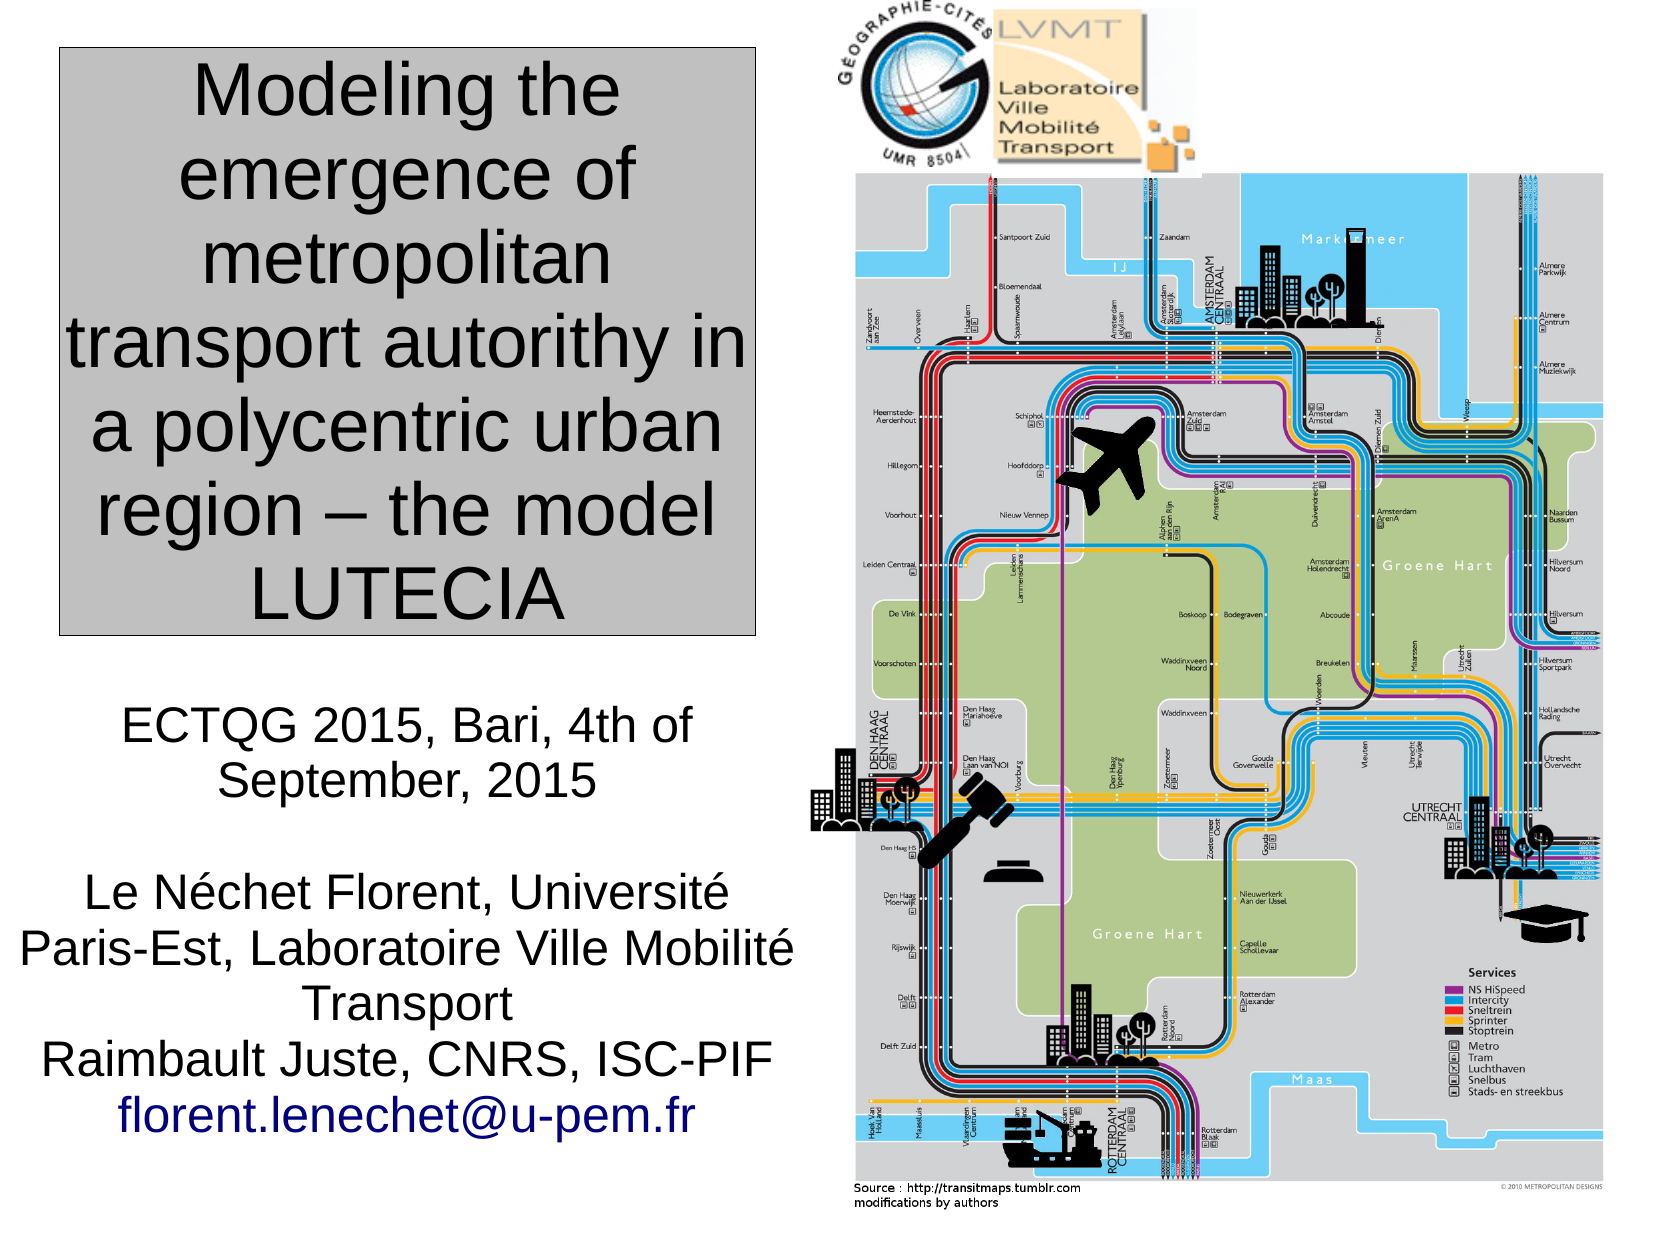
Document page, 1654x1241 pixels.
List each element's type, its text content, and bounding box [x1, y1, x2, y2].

title Modeling the emergence of metropolitan transport autorithy in a polycentric urban region – the model LUTECIA [59, 47, 756, 636]
picture [803, 0, 1654, 1241]
subtitle ECTQG 2015, Bari, 4th of September, 2015 Le Néchet Florent, Université Paris-Est, Laboratoire Ville Mobilité Transport Raimbault Juste, CNRS, ISC-PIF florent.lenechet@u-pem.fr [11, 666, 803, 1174]
